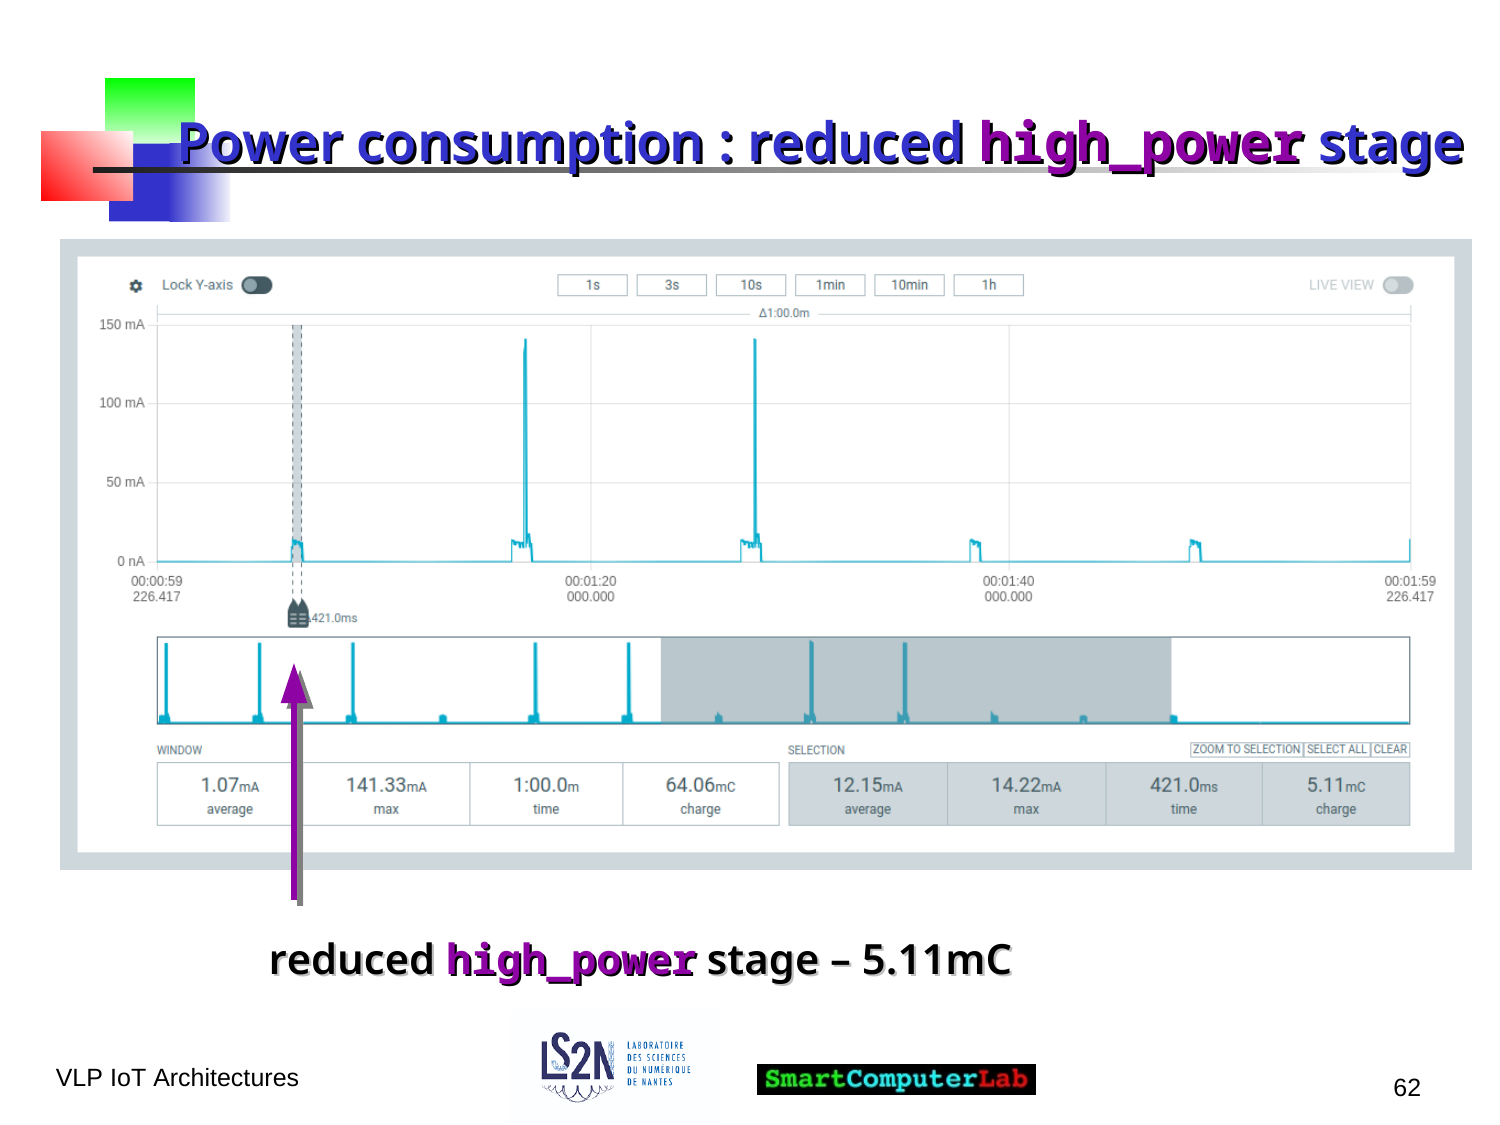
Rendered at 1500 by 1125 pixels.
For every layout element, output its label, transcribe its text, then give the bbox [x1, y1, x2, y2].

title Power consumption : reduced high_power stage [158, 99, 1483, 180]
picture [60, 239, 1472, 871]
text_box reduced high_power stage – 5.11mC [253, 925, 1064, 991]
picture [510, 1009, 721, 1125]
picture [757, 1064, 1036, 1095]
